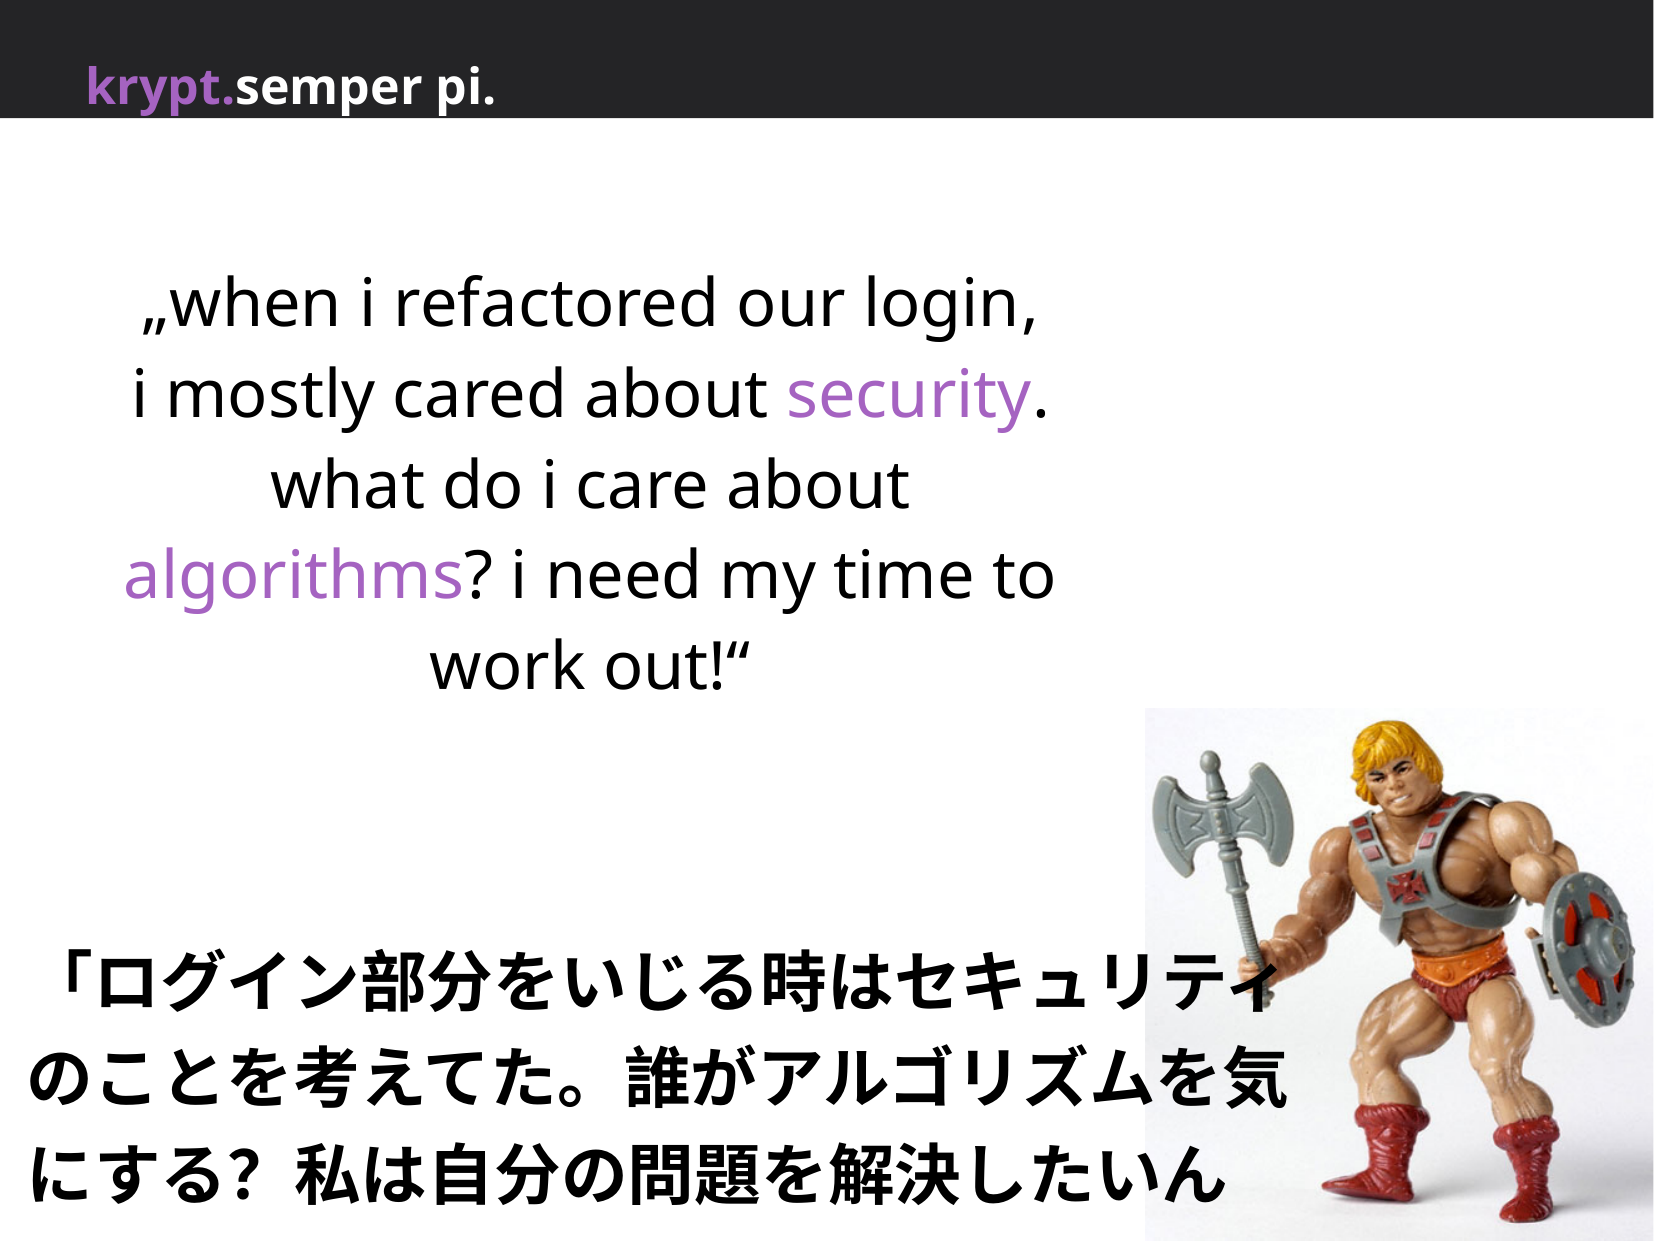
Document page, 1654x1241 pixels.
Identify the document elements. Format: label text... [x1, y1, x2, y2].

text_box [446, 982, 472, 1007]
text_box [188, 584, 207, 594]
text_box [373, 994, 388, 1002]
text_box [165, 531, 1441, 1007]
text_box [719, 995, 730, 1002]
text_box [859, 993, 870, 1001]
text_box [1131, 992, 1145, 1007]
text_box „when i refactored our login, i mostly cared about security. what do i care about algorithms? i need my time to work out!“ [94, 248, 1087, 584]
text_box [797, 584, 802, 592]
text_box [165, 970, 206, 1007]
text_box krypt.semper pi. [70, 43, 544, 119]
text_box [671, 584, 690, 594]
text_box [229, 584, 249, 594]
text_box [0, 0, 1654, 119]
text_box 「ログイン部分をいじる時はセキュリティのことを考えてた。誰がアルゴリズムを気にする？私は自分の問題を解決したいんだ！」 [11, 1007, 1335, 1238]
text_box [1026, 584, 1046, 594]
text_box [408, 960, 416, 996]
picture [1145, 708, 1654, 1241]
